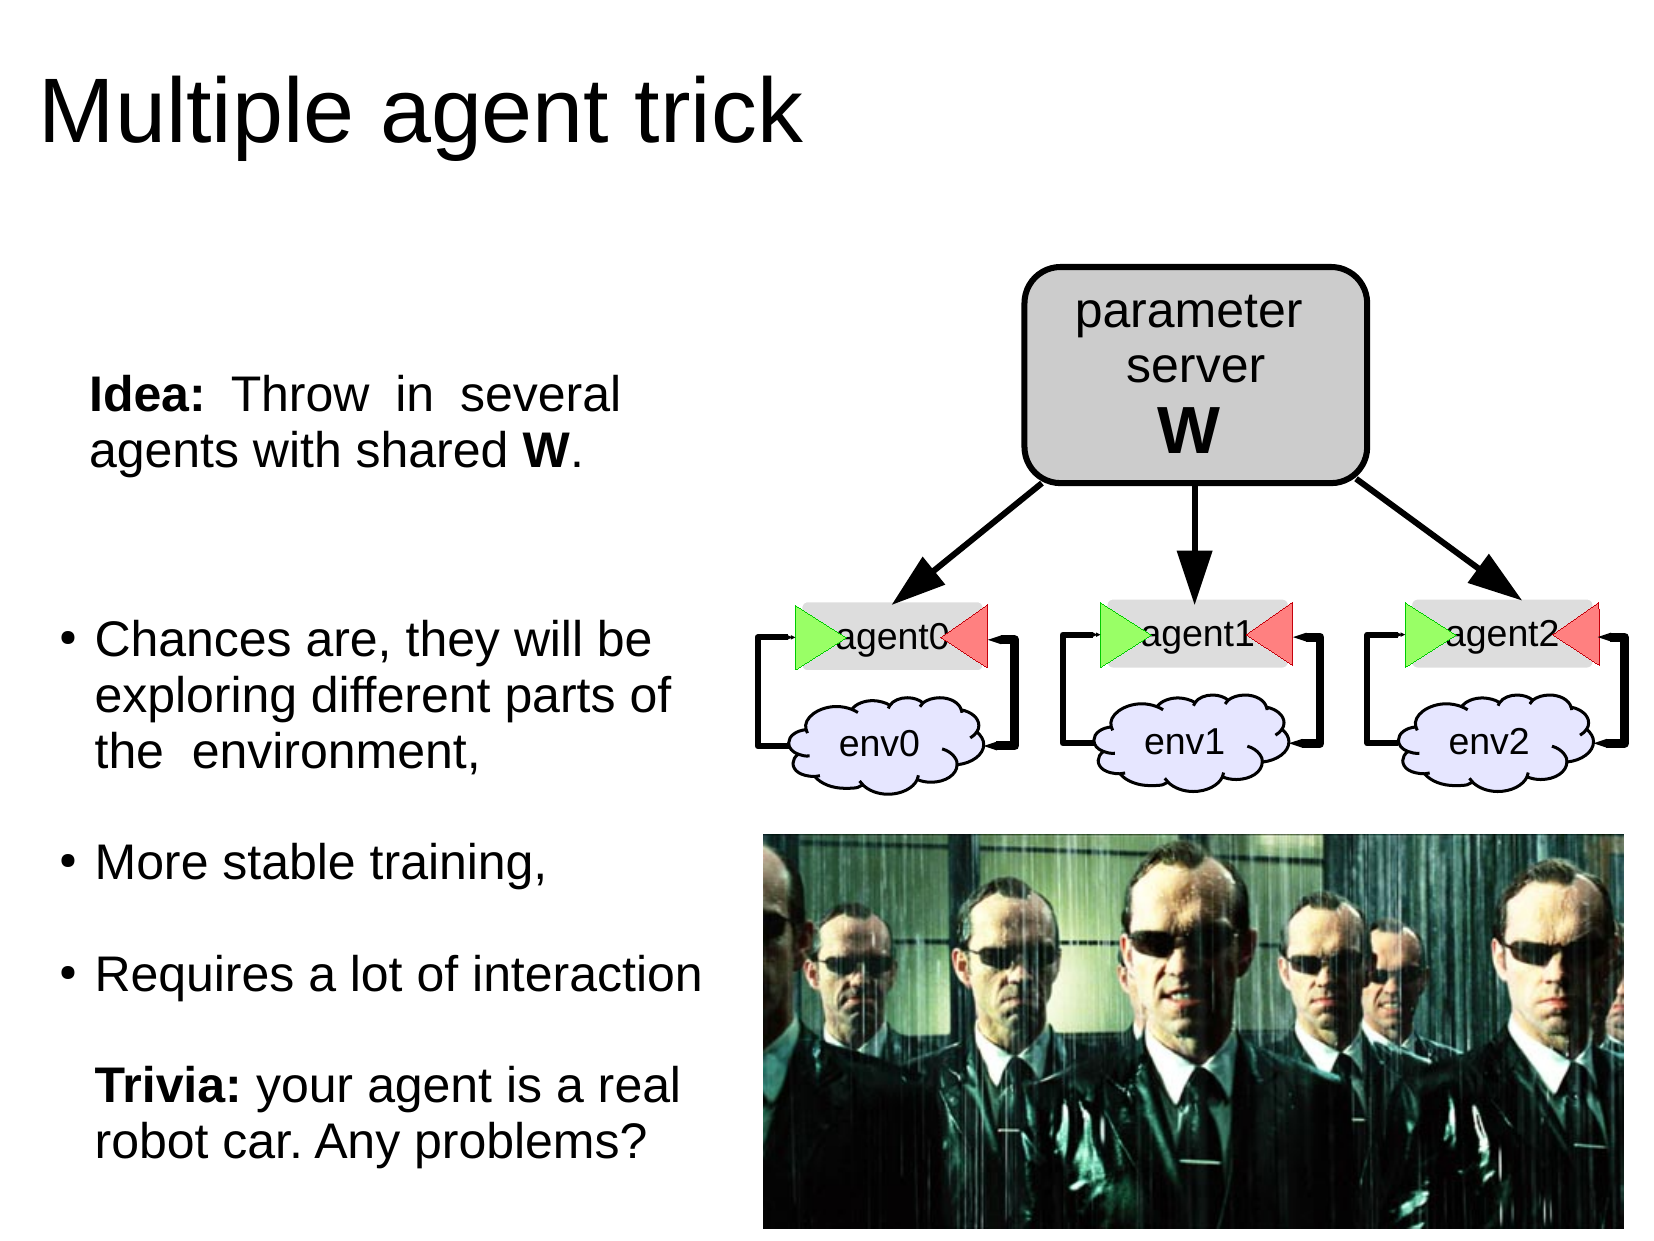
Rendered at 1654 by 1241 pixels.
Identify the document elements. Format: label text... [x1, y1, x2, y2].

text_box Multiple agent trick [15, 42, 841, 286]
text_box [940, 604, 988, 668]
text_box parameter server W [1024, 266, 1368, 484]
text_box env2 [1398, 695, 1594, 792]
text_box [795, 605, 847, 670]
text_box Chances are, they will be exploring different parts of the environment, More stable training, Requires a lot of interaction Trivia: your agent is a real robot car. Any problems? [0, 539, 764, 1241]
picture [764, 834, 1624, 1229]
text_box agent0 [933, 626, 944, 647]
text_box env1 [1093, 695, 1289, 792]
text_box Idea: Throw in several agents with shared W. [30, 349, 646, 496]
text_box [1100, 602, 1152, 668]
text_box agent2 [1403, 590, 1602, 677]
text_box [1552, 602, 1600, 666]
text_box [1246, 602, 1293, 666]
text_box env0 [788, 697, 984, 795]
text_box agent0 [793, 593, 992, 680]
text_box agent1 [1098, 590, 1297, 677]
text_box [1405, 602, 1457, 668]
